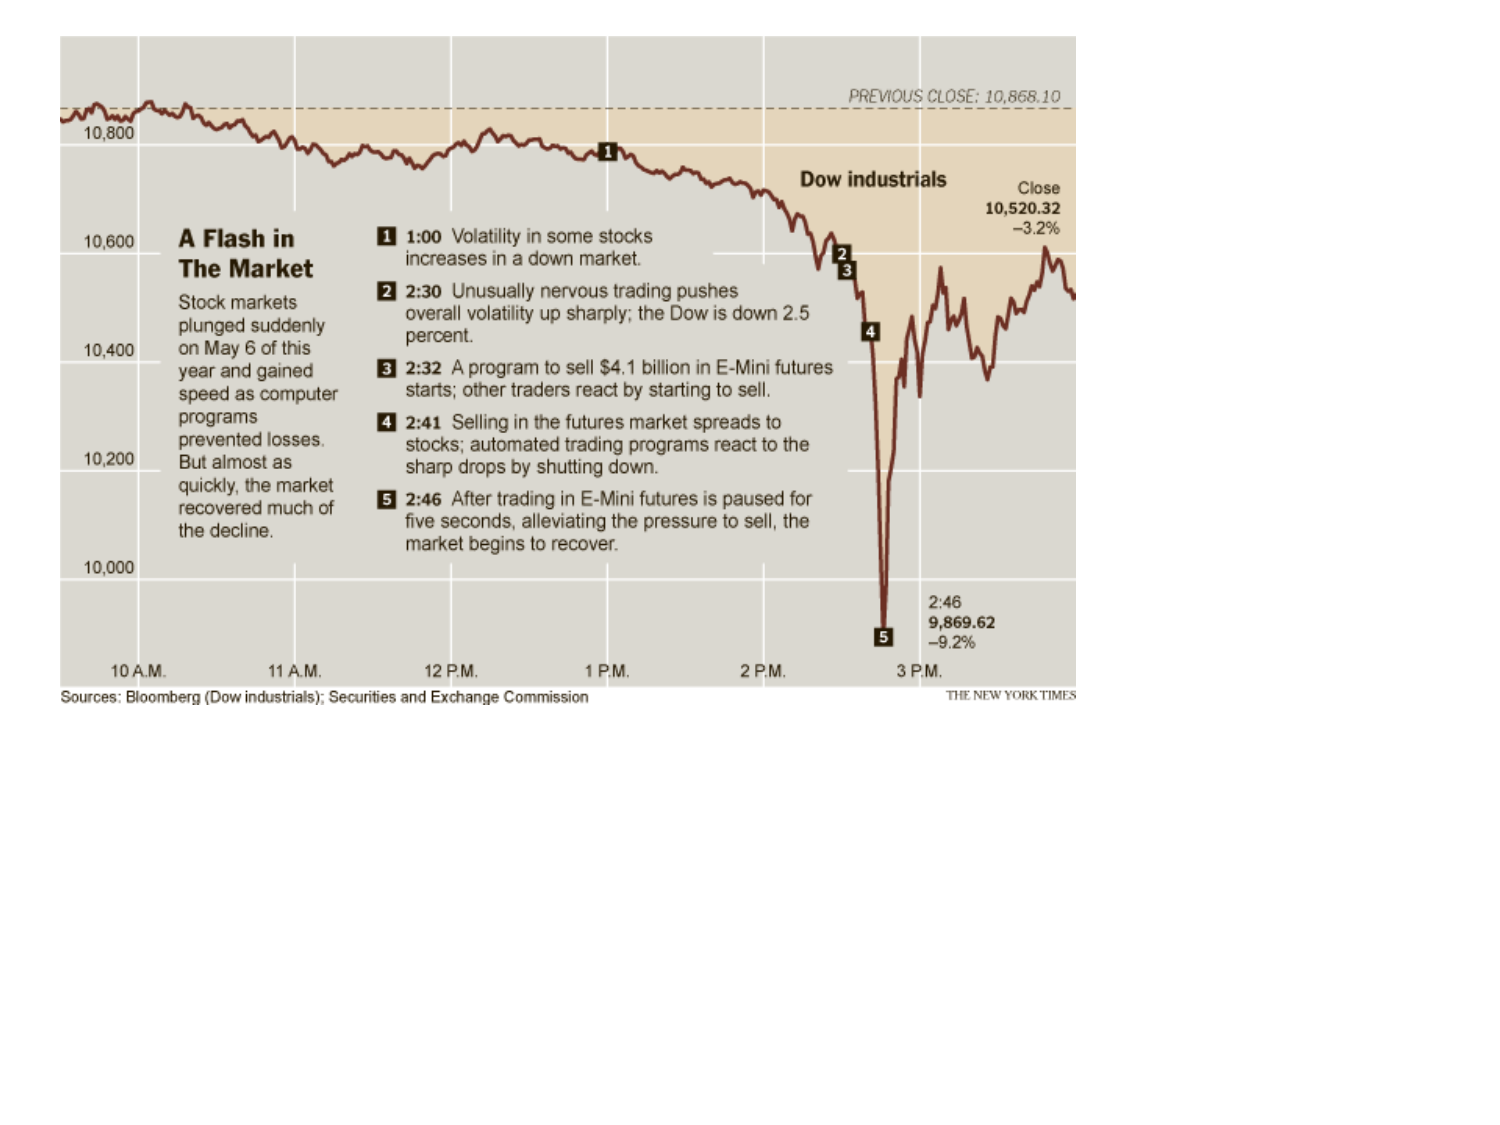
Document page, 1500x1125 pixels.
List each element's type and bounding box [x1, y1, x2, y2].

picture [60, 36, 1076, 706]
